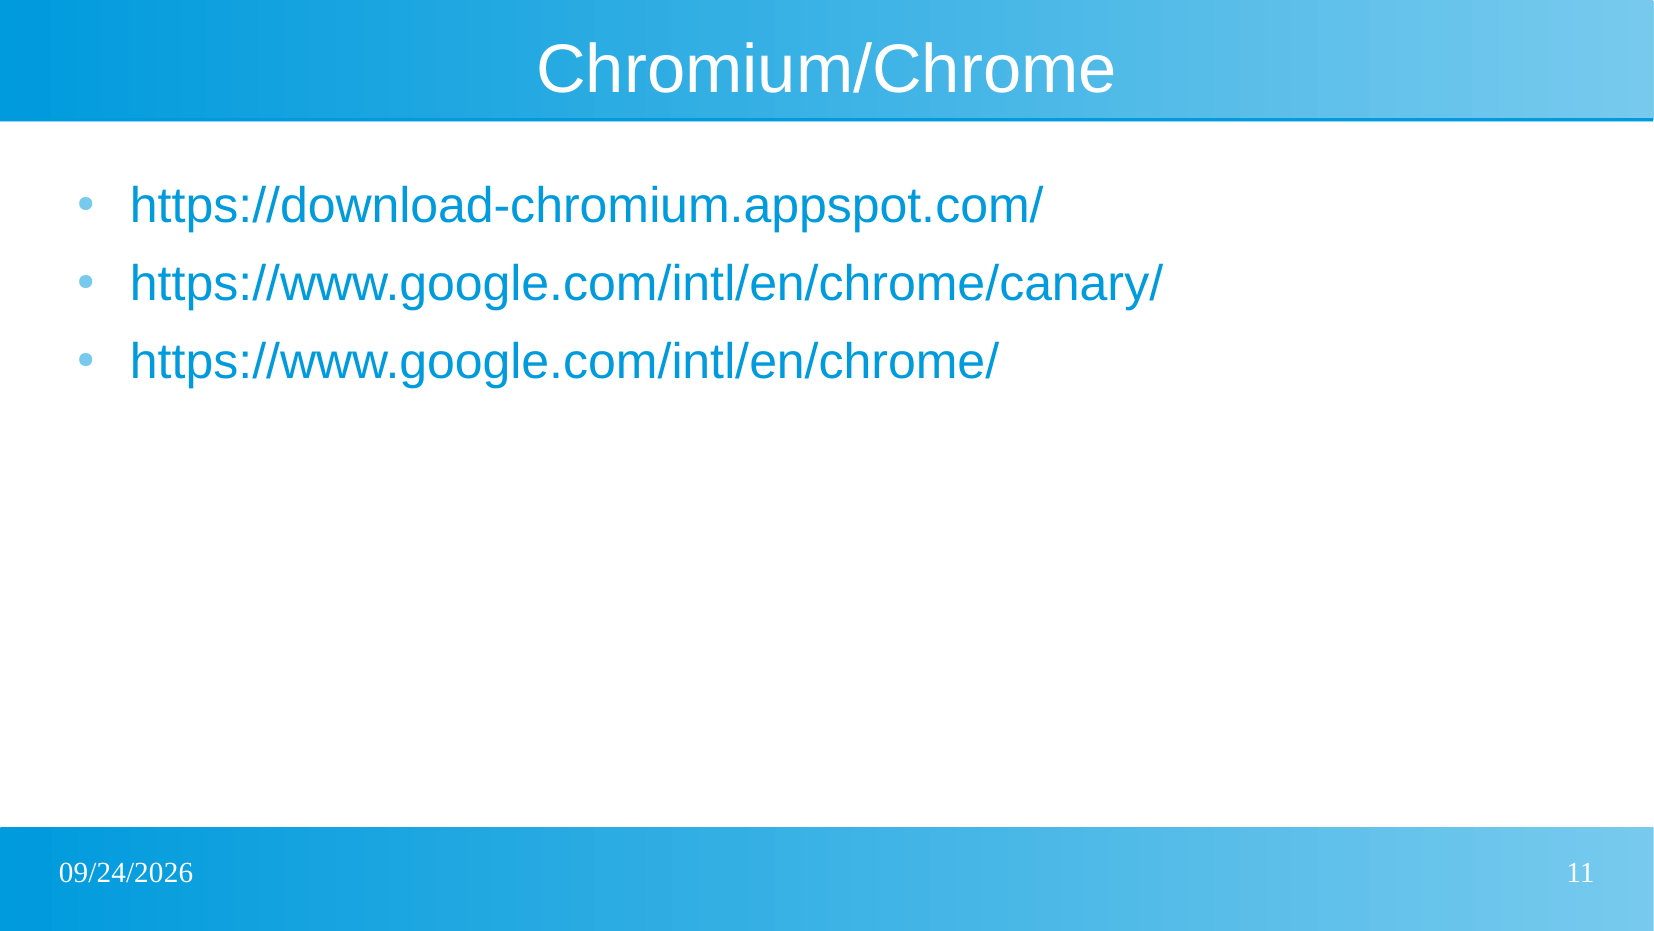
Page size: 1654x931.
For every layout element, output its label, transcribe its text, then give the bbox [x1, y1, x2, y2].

list https://download-chromium.appspot.com/ https://www.google.com/intl/en/chrome/canary/ https://www.google.com/intl/en/chrome/ [59, 177, 1595, 768]
title Chromium/Chrome [59, 29, 1595, 108]
